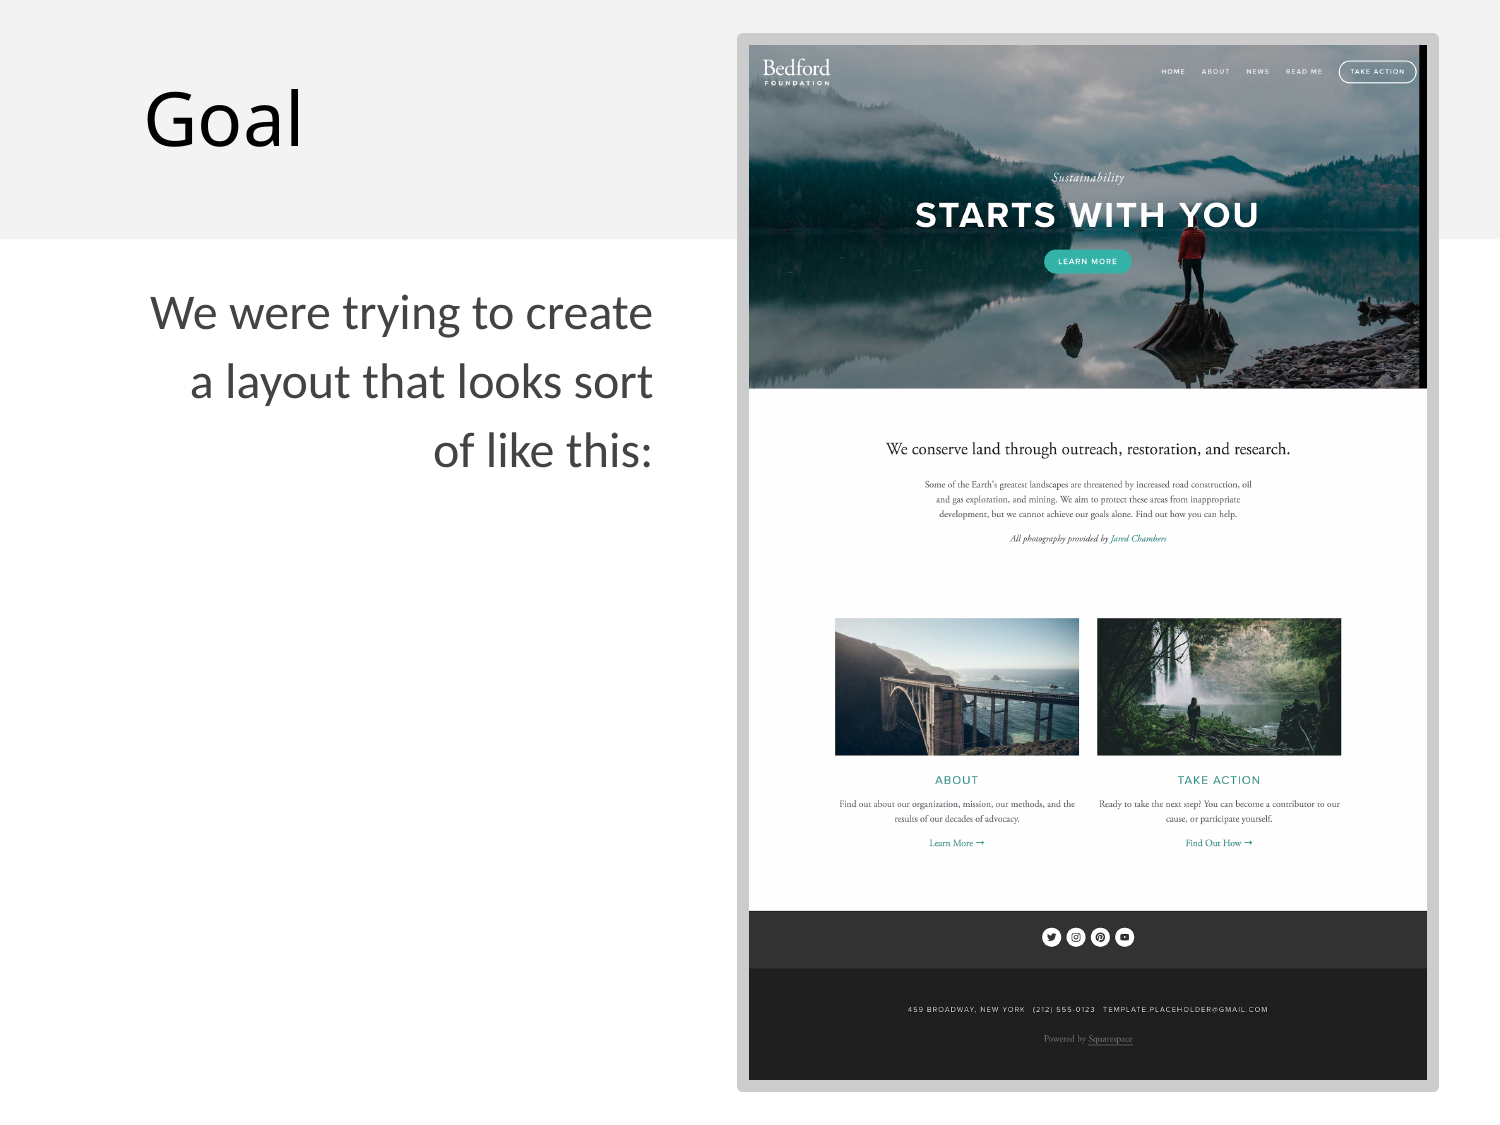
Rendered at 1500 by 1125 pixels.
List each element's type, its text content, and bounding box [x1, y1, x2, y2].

list We were trying to create a layout that looks sort of like this: [128, 255, 669, 1004]
title Goal [128, 56, 737, 183]
picture [749, 45, 1427, 1080]
